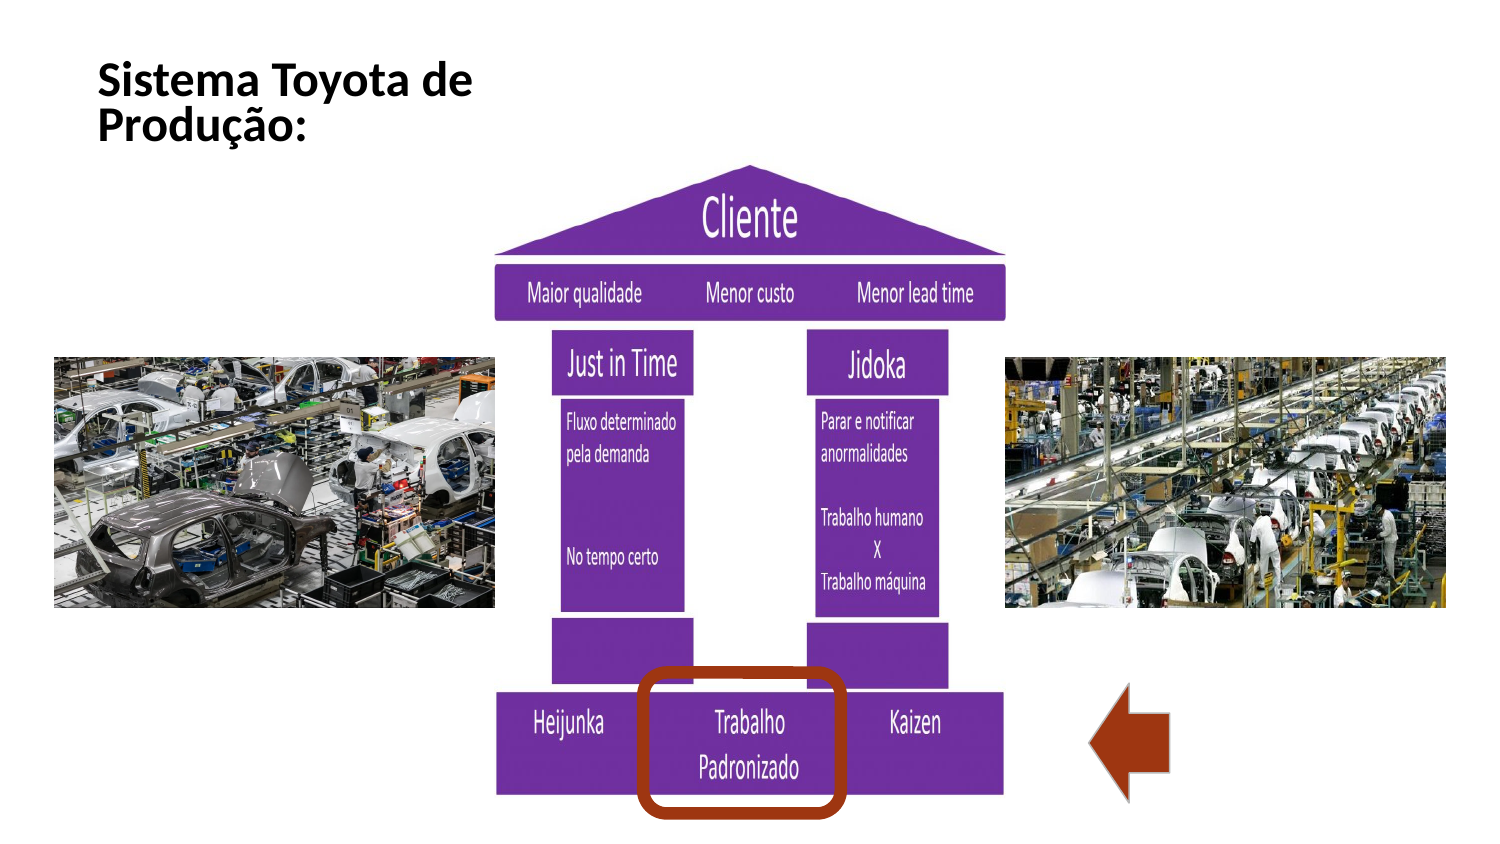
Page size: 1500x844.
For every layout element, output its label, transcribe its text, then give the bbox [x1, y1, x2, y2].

text_box Sistema Toyota de Produção: [86, 53, 631, 157]
text_box [1088, 683, 1170, 803]
picture [54, 156, 1446, 810]
picture [650, 679, 834, 807]
